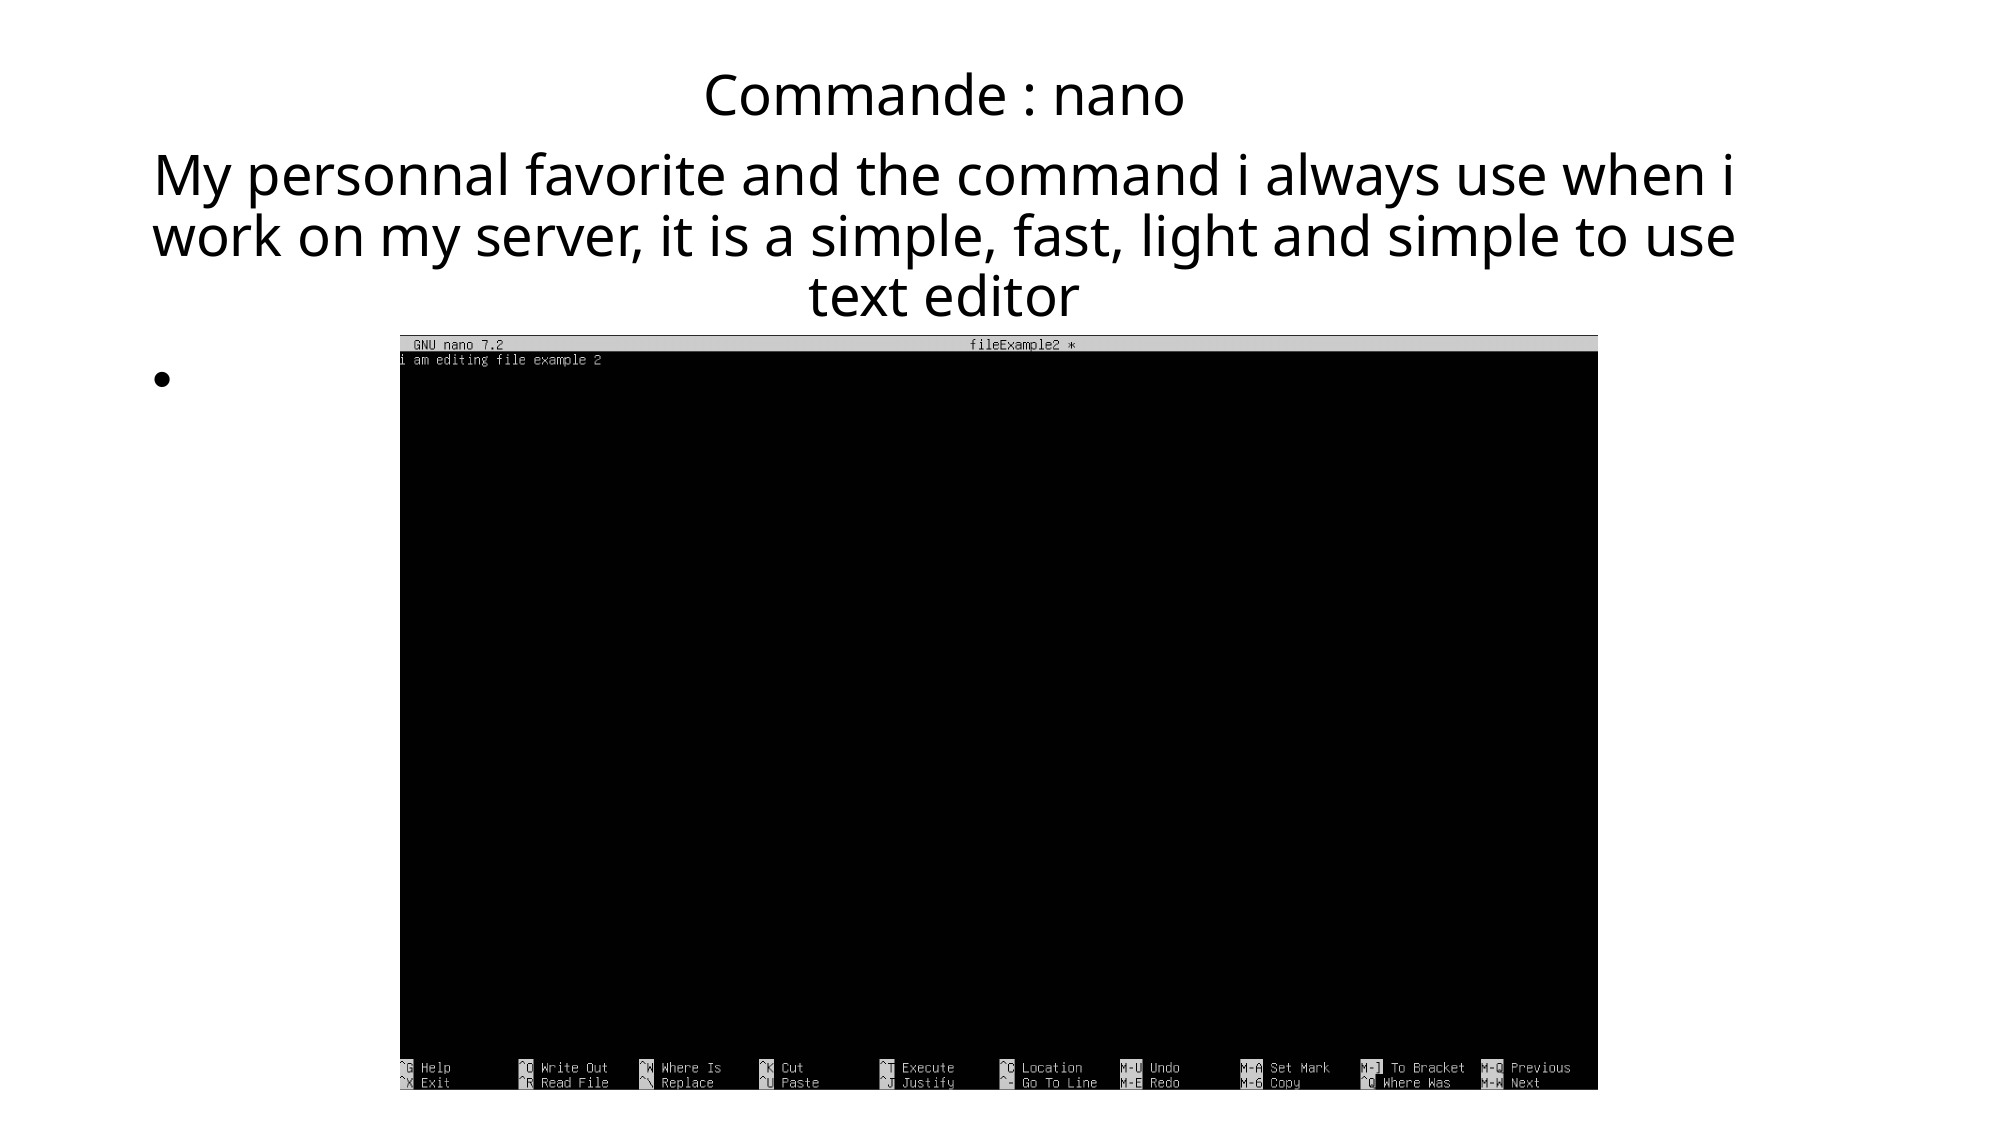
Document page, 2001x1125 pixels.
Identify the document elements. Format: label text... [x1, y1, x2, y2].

list Commande : nano My personnal favorite and the command i always use when i work on my server, it is a simple, fast, light and simple to use text editor [137, 59, 1863, 337]
picture [400, 336, 1598, 1090]
